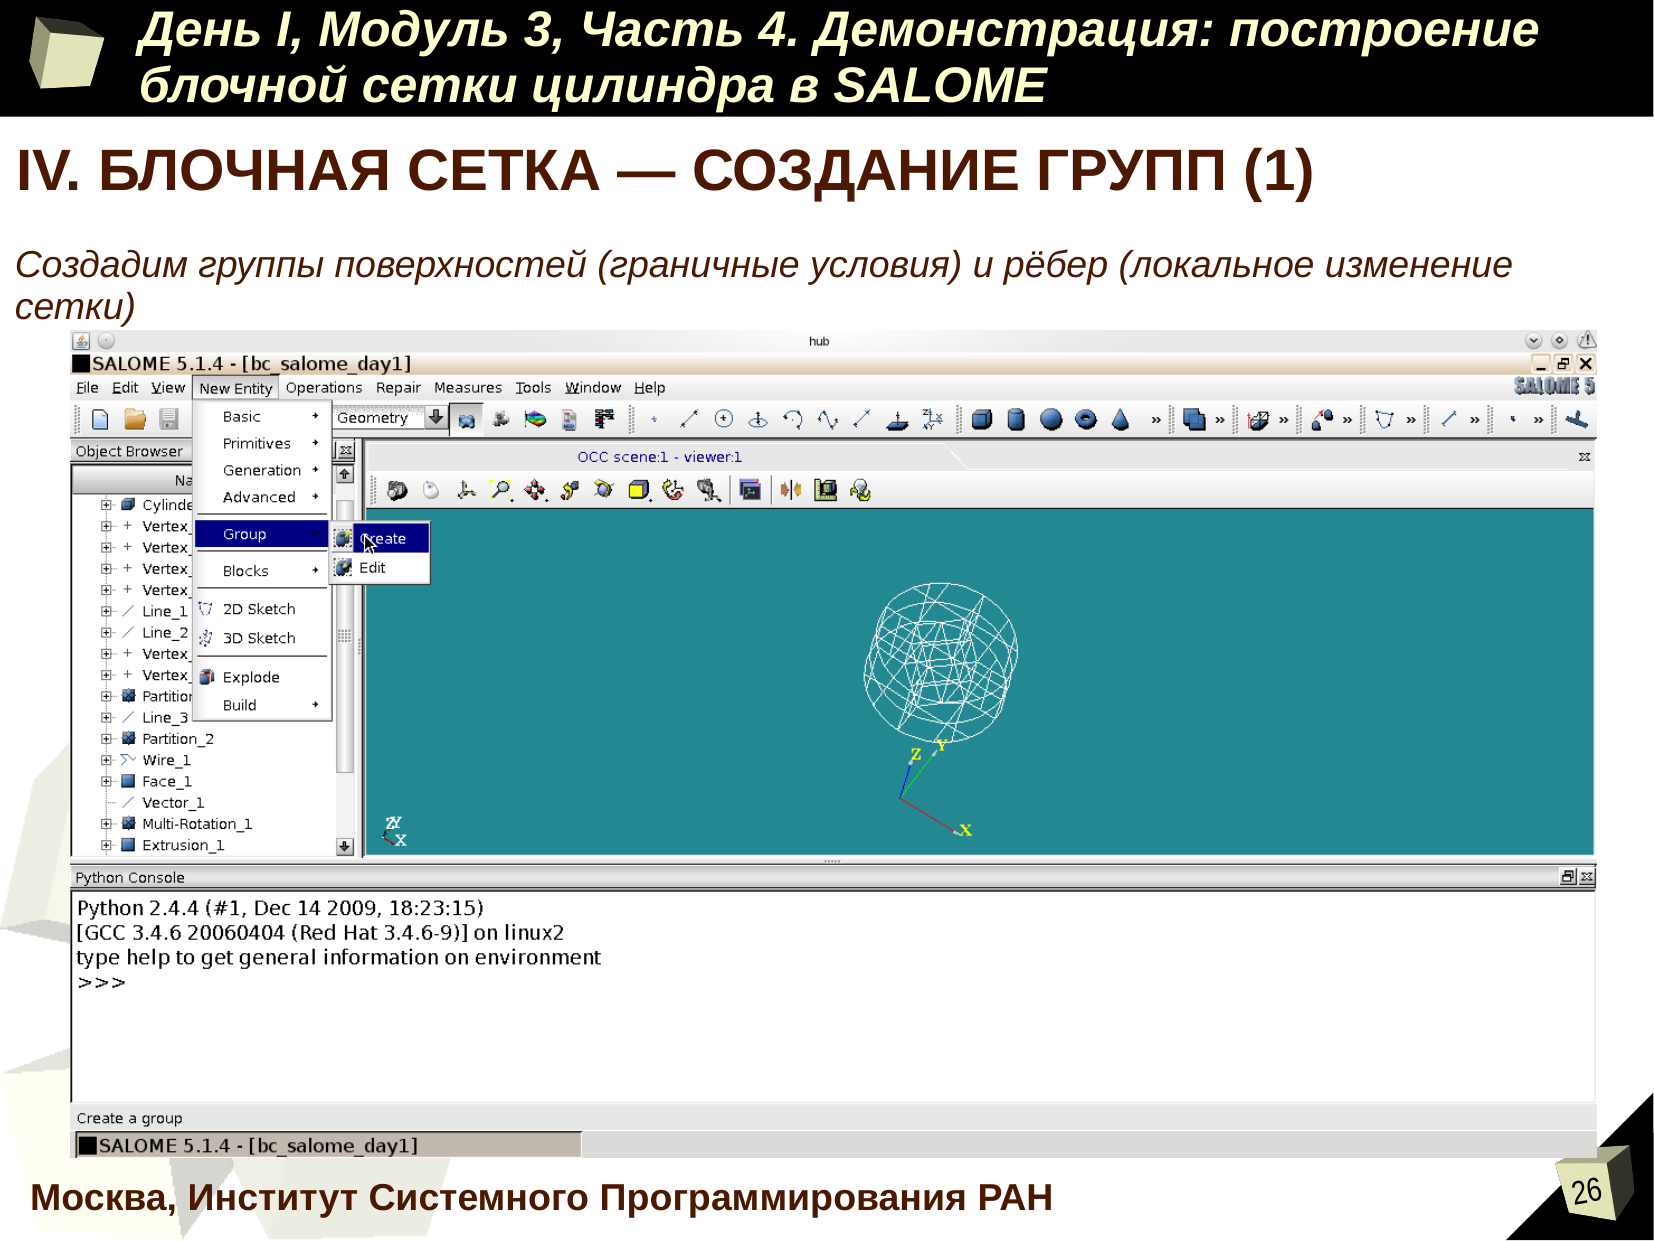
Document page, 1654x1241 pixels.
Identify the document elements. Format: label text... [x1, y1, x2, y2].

picture [464, 1193, 472, 1198]
picture [0, 330, 1597, 1241]
text_box IV. БЛОЧНАЯ СЕТКА — СОЗДАНИЕ ГРУПП (1) [1, 130, 1654, 211]
text_box Создадим группы поверхностей (граничные условия) и рёбер (локальное изменение сетки) [0, 236, 1654, 336]
